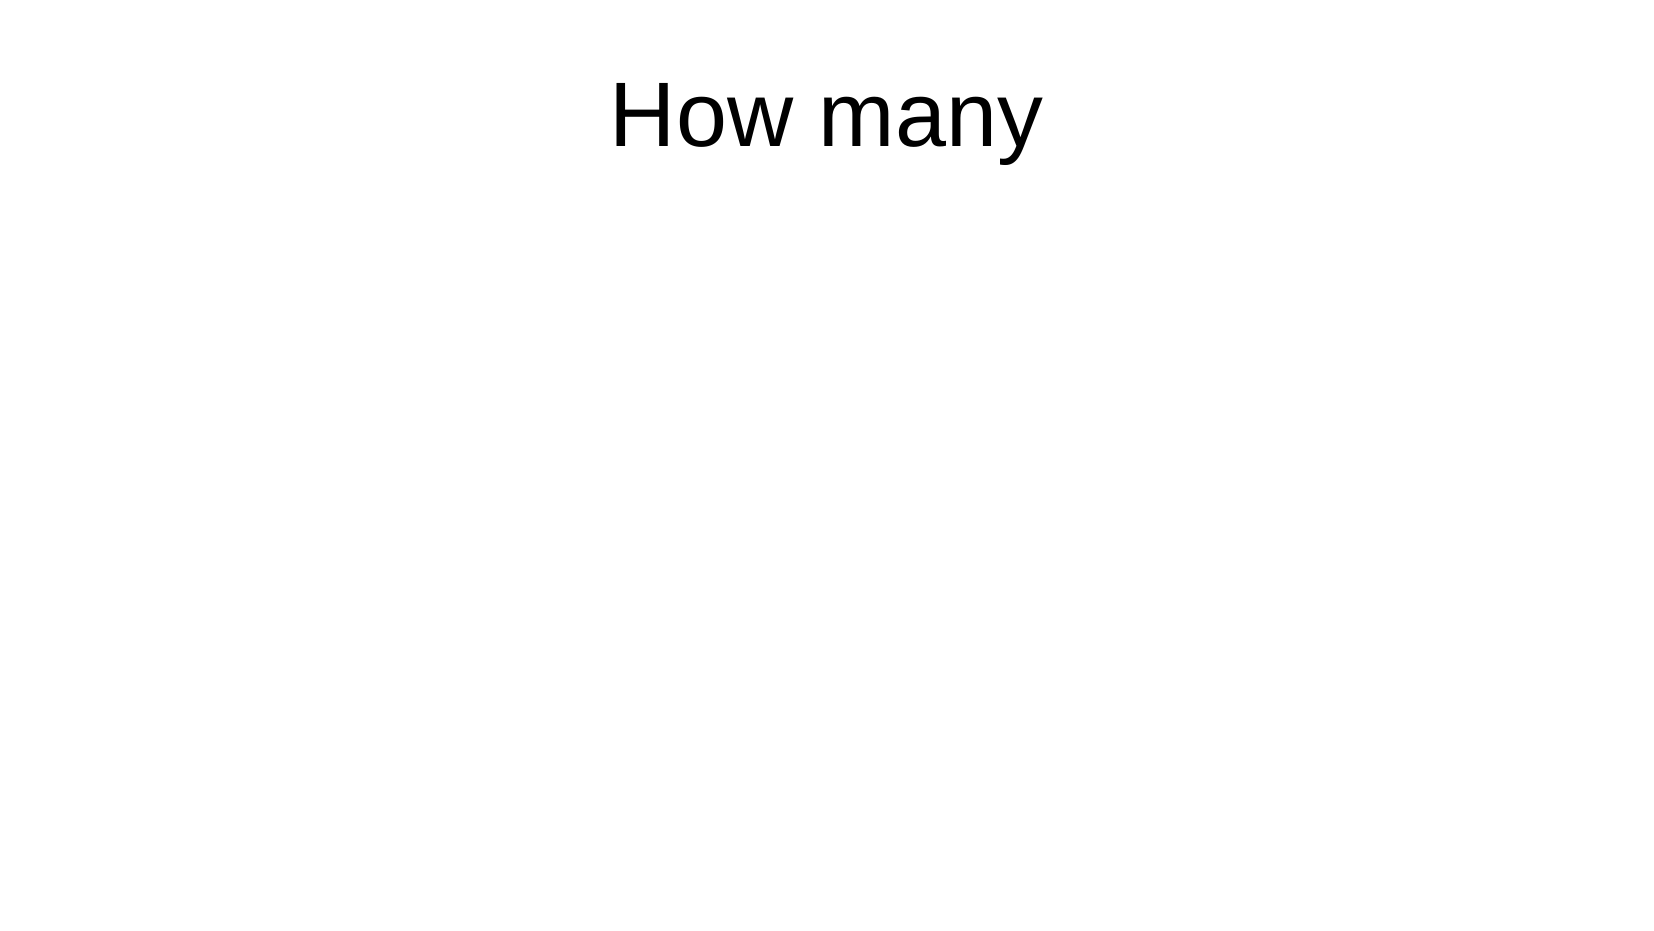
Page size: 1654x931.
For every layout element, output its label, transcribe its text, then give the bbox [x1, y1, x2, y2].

title How many [82, 37, 1571, 193]
